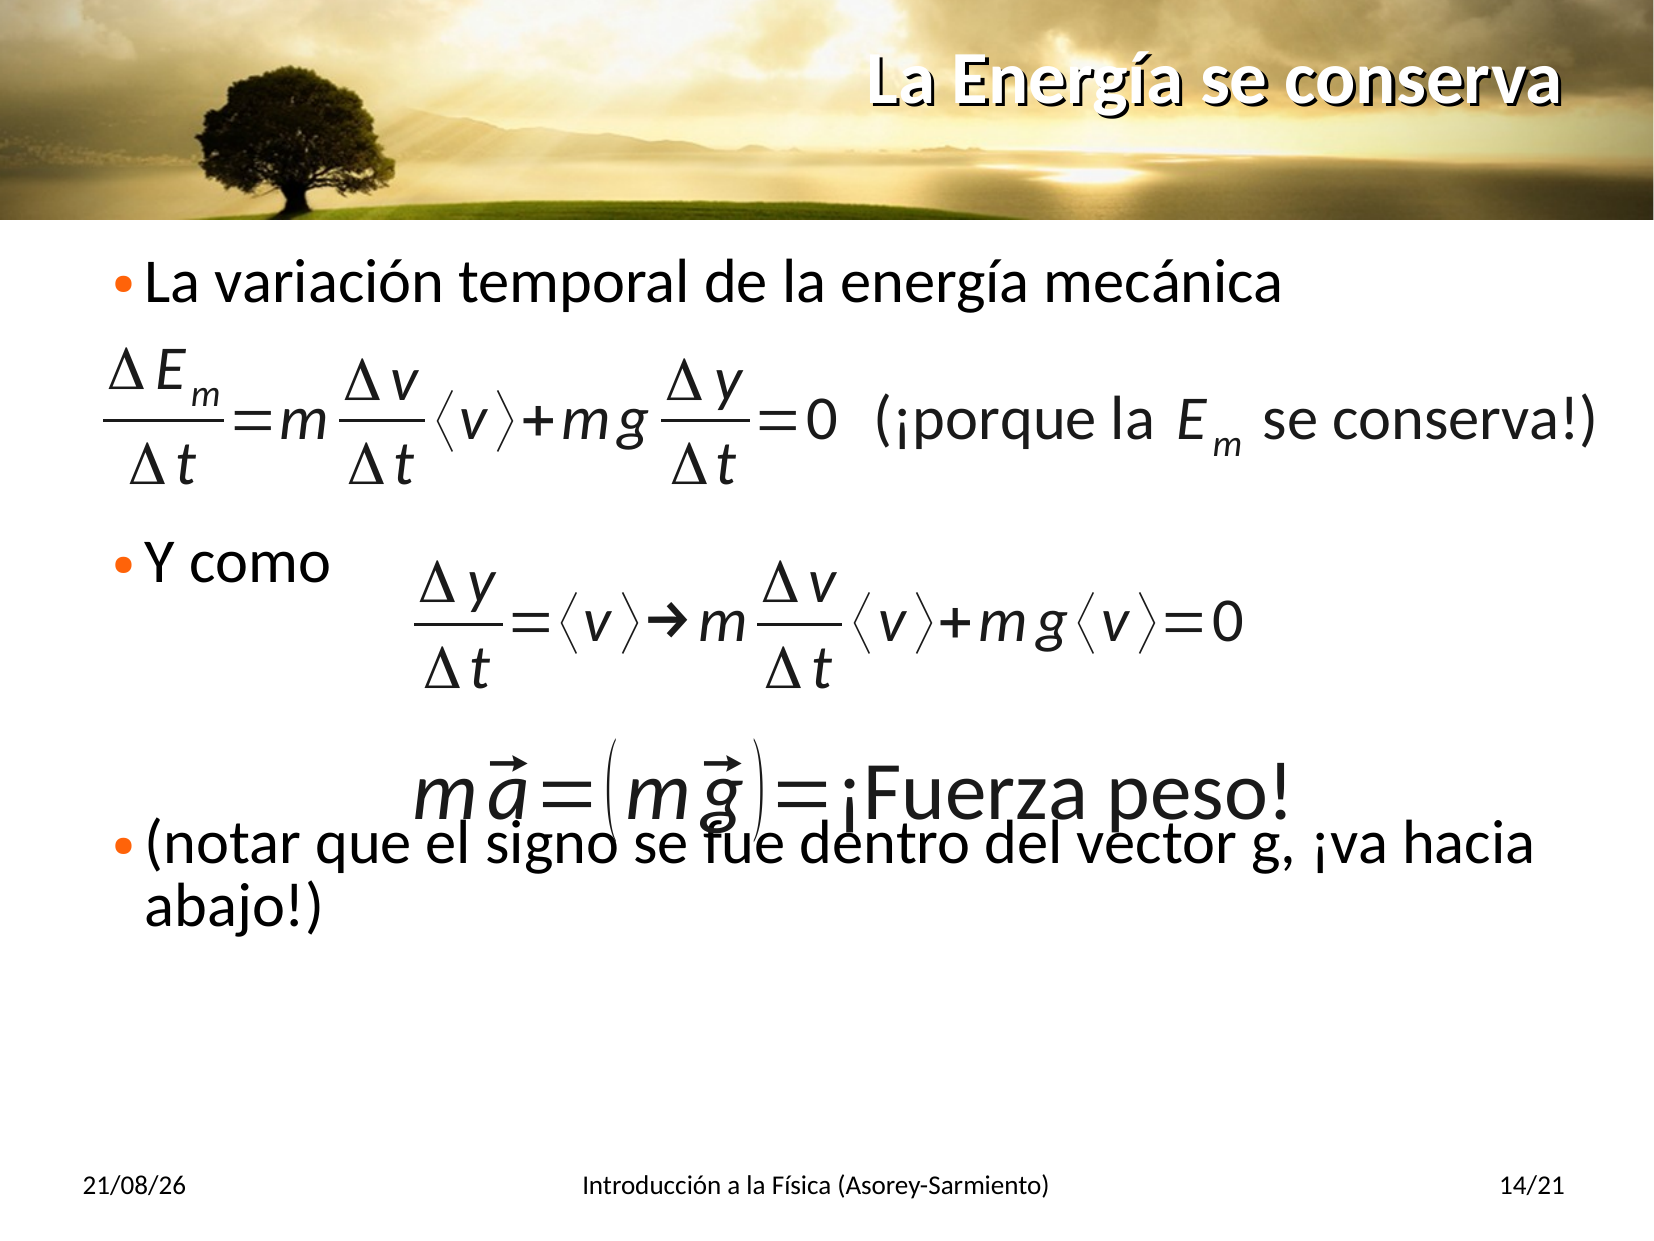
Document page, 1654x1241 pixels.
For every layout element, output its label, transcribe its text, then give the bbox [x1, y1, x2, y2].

picture [0, 0, 1654, 220]
chart [405, 543, 1252, 706]
chart [405, 735, 1301, 848]
chart [93, 330, 1606, 503]
title La Energía se conserva [75, 19, 1564, 151]
list La variación temporal de la energía mecánica Y como (notar que el signo se fue dentro del vector g, ¡va hacia abajo!) [82, 255, 1571, 1174]
